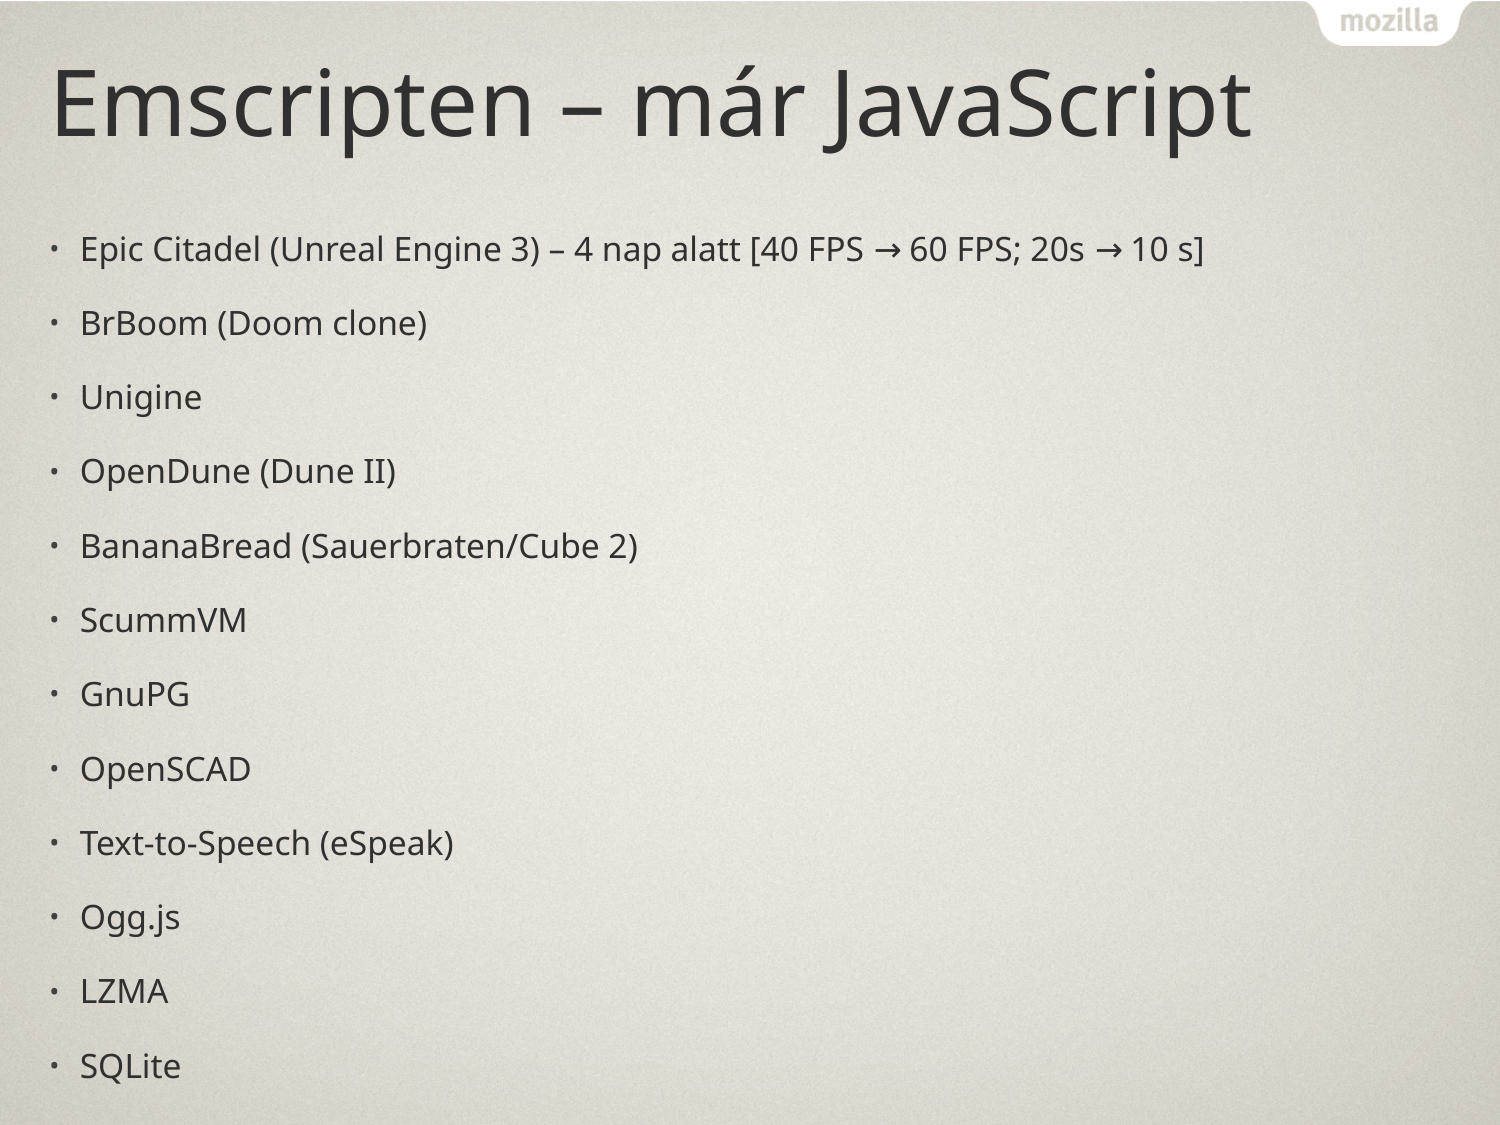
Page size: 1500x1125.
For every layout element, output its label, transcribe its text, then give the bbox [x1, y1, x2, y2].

list Epic Citadel (Unreal Engine 3) – 4 nap alatt [40 FPS → 60 FPS; 20s → 10 s] BrBoom (Doom clone) Unigine OpenDune (Dune II) BananaBread (Sauerbraten/Cube 2) ScummVM GnuPG OpenSCAD Text-to-Speech (eSpeak) Ogg.js LZMA SQLite [40, 214, 1459, 1099]
picture [0, 0, 1500, 1125]
title Emscripten – már JavaScript [40, 0, 1459, 214]
